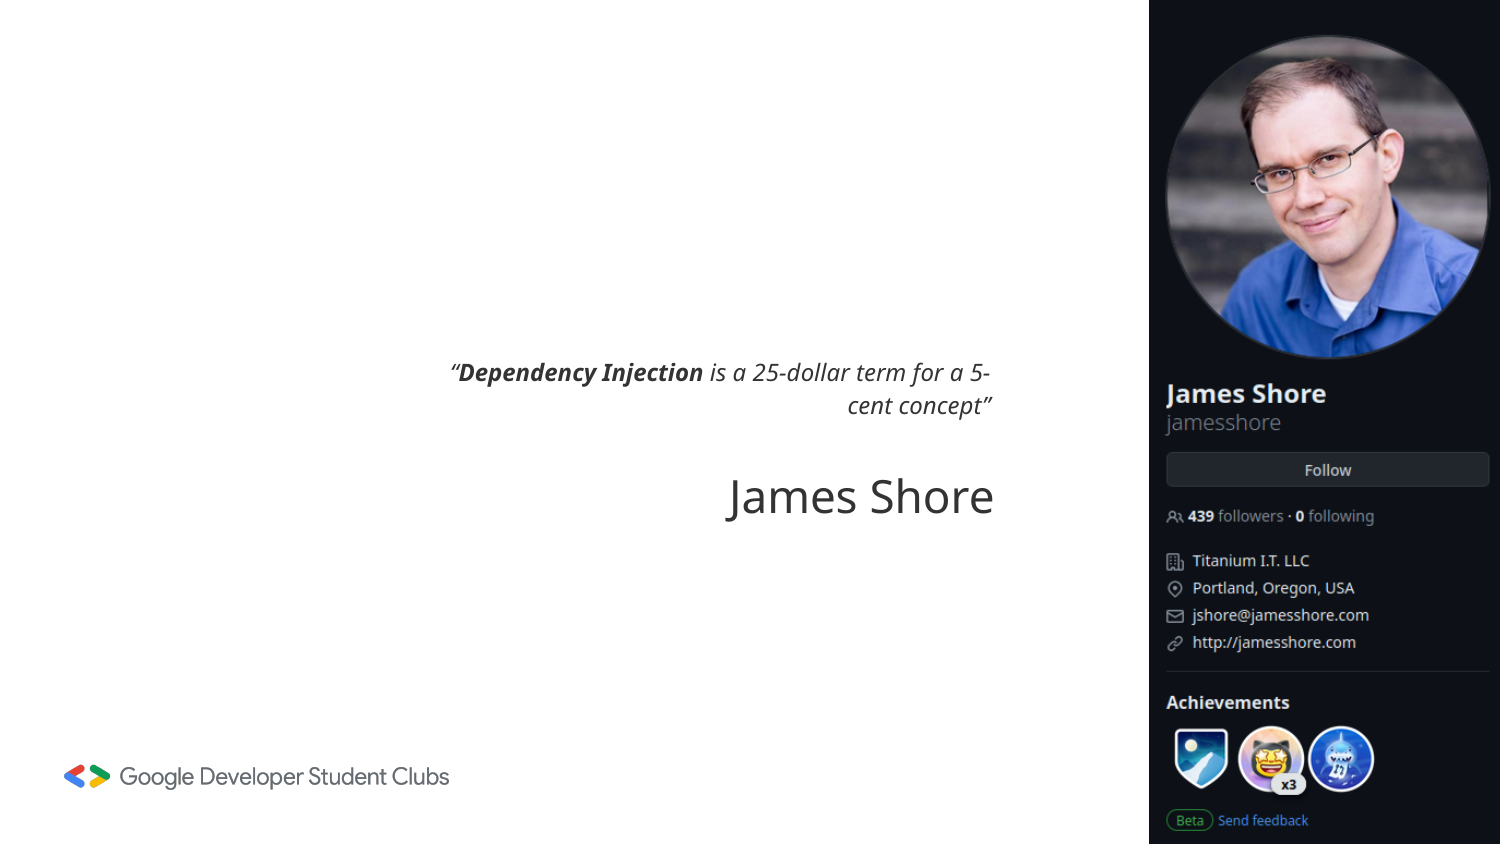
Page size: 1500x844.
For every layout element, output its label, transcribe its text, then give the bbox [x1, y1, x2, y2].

title James Shore [0, 450, 1010, 546]
picture [77, 762, 375, 790]
picture [1149, 0, 1500, 844]
title “Dependency Injection is a 25-dollar term for a 5-cent concept” [406, 340, 1006, 437]
